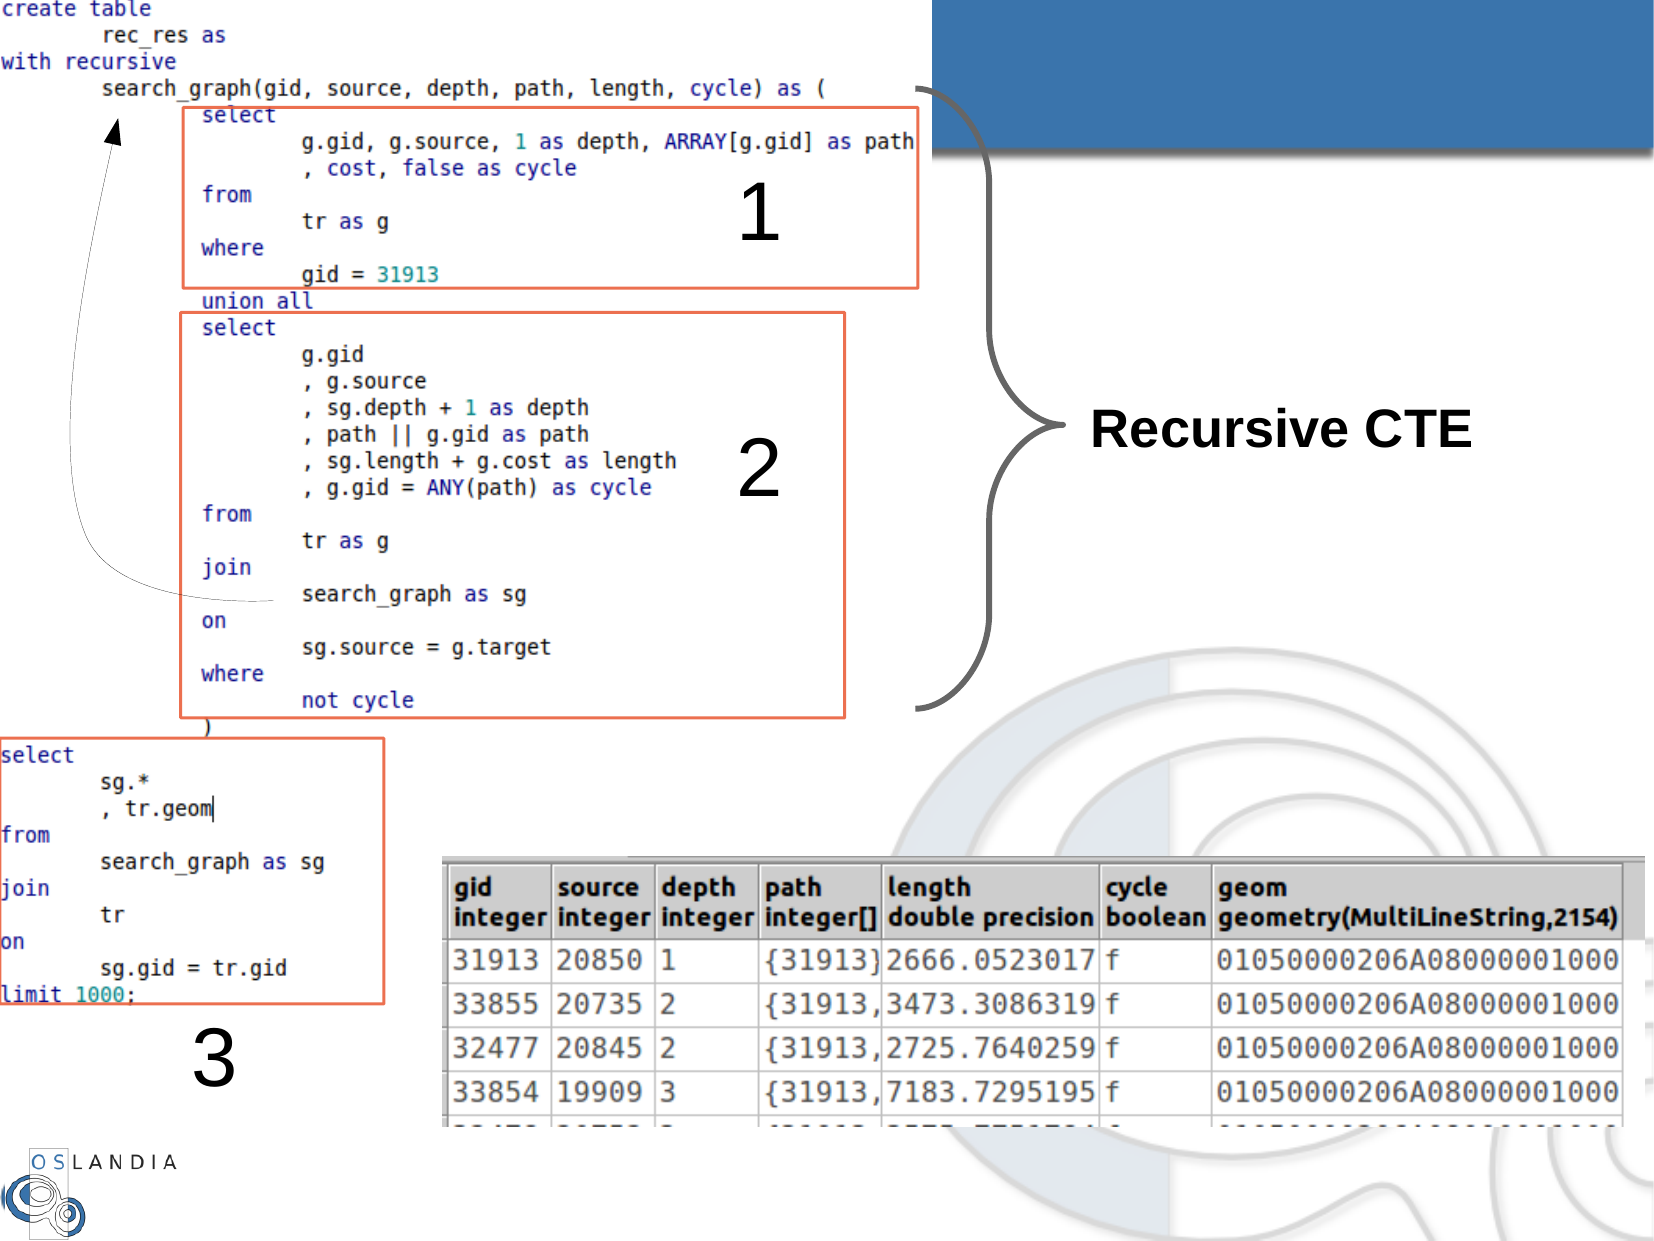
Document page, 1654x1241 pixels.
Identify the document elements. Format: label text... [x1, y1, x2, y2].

text_box Recursive CTE [1076, 391, 1490, 467]
picture [0, 0, 1654, 1241]
text_box 3 [177, 1006, 254, 1112]
text_box 1 [721, 157, 798, 266]
text_box 2 [721, 413, 798, 522]
picture [2, 740, 382, 1002]
